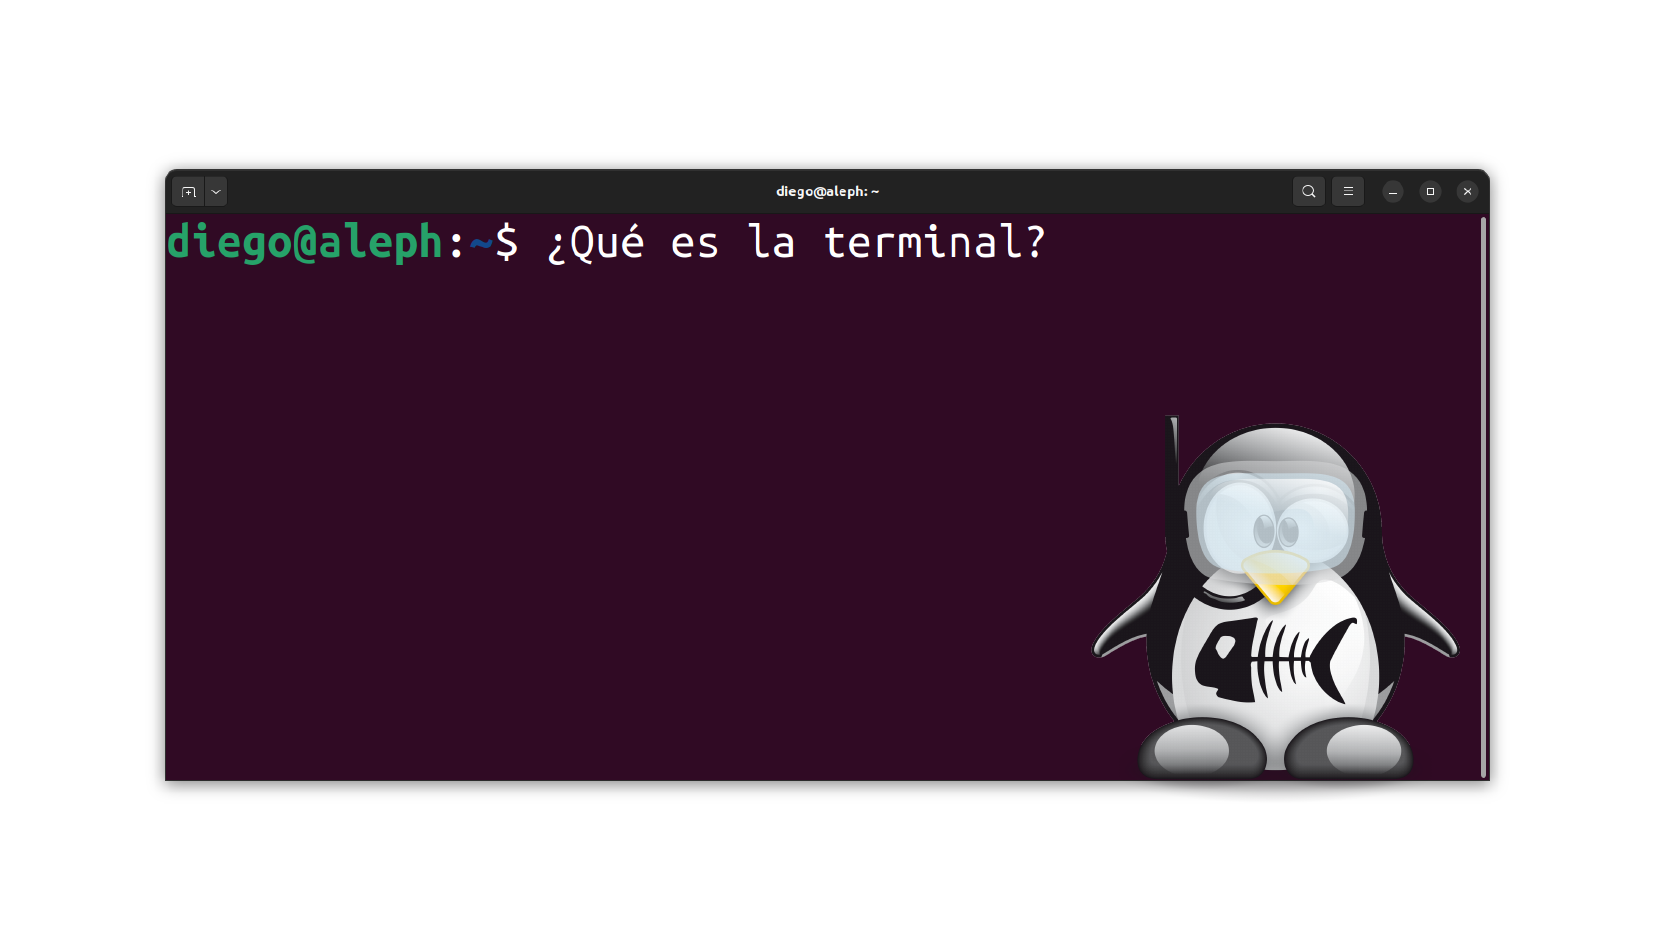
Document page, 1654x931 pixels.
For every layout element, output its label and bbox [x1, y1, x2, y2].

picture [141, 148, 1519, 861]
